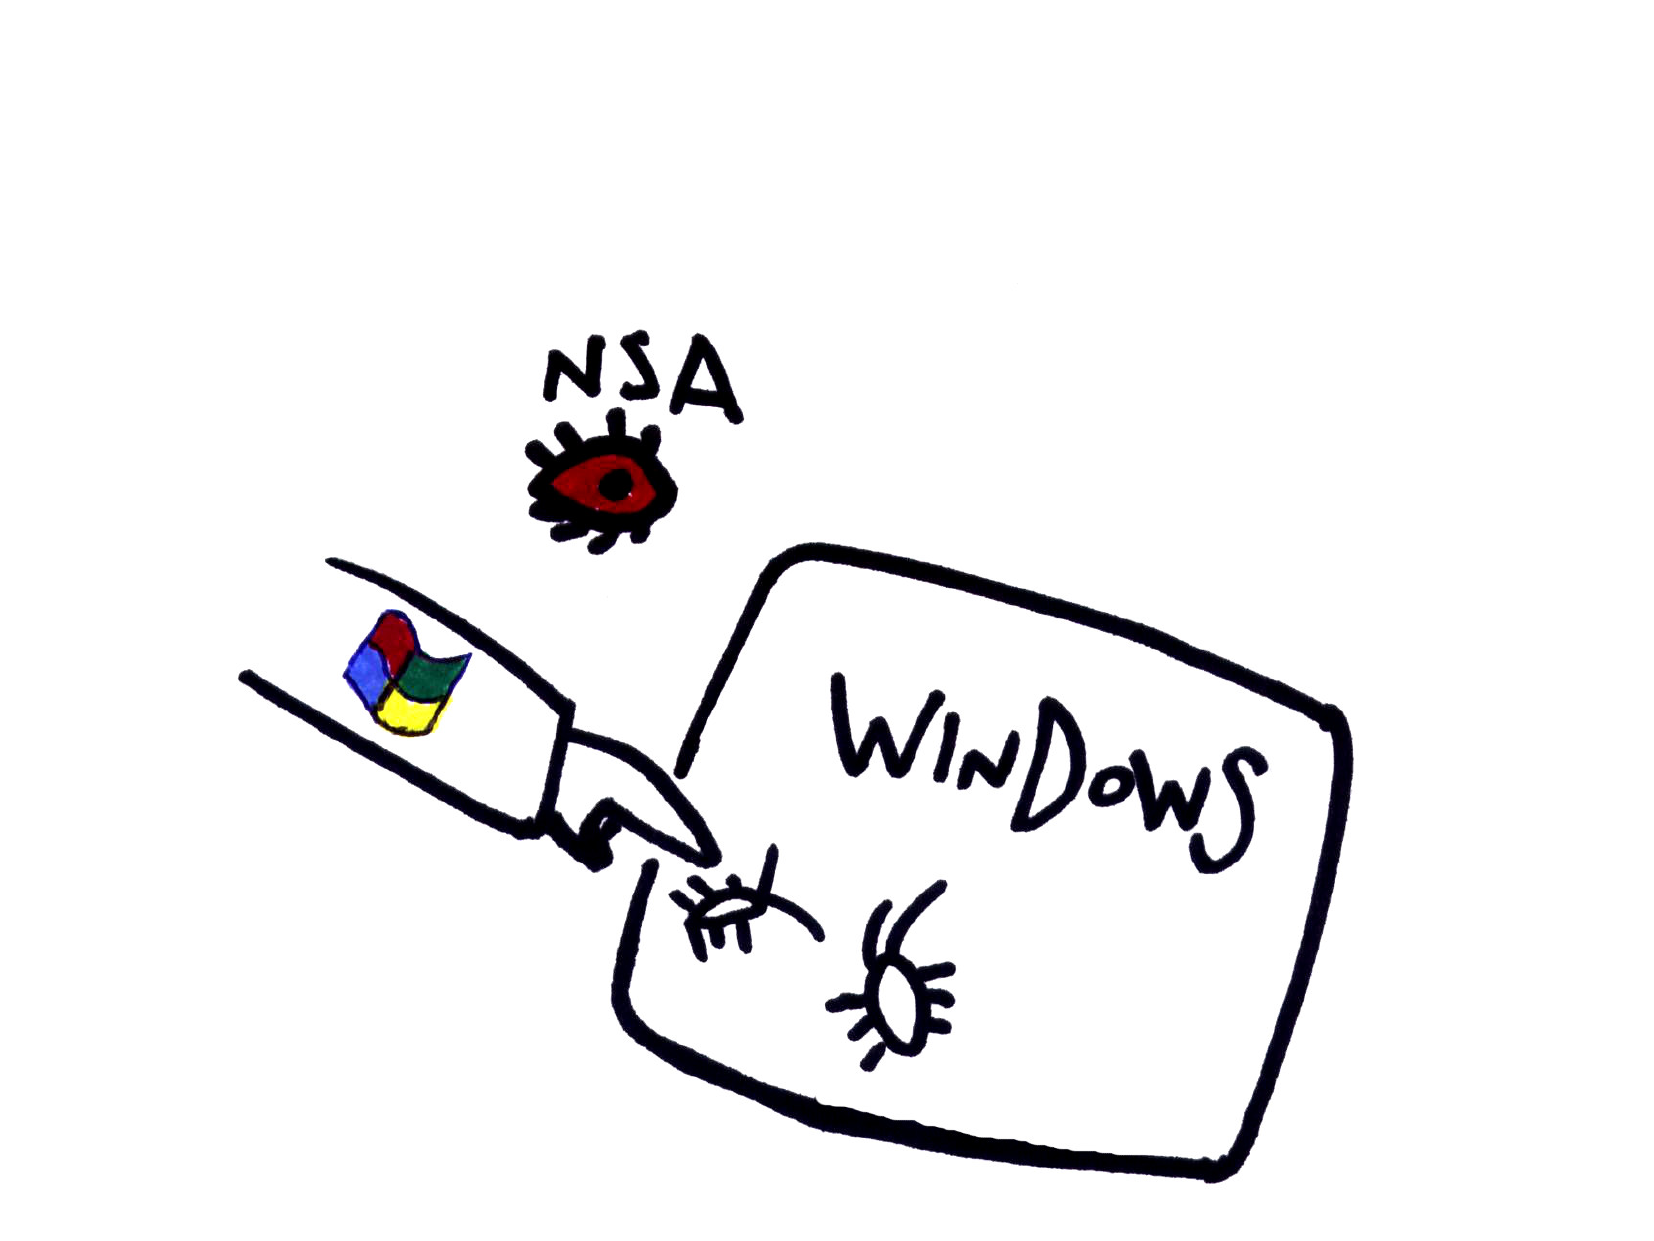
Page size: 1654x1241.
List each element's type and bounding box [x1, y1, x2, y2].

picture [228, 283, 1394, 1229]
